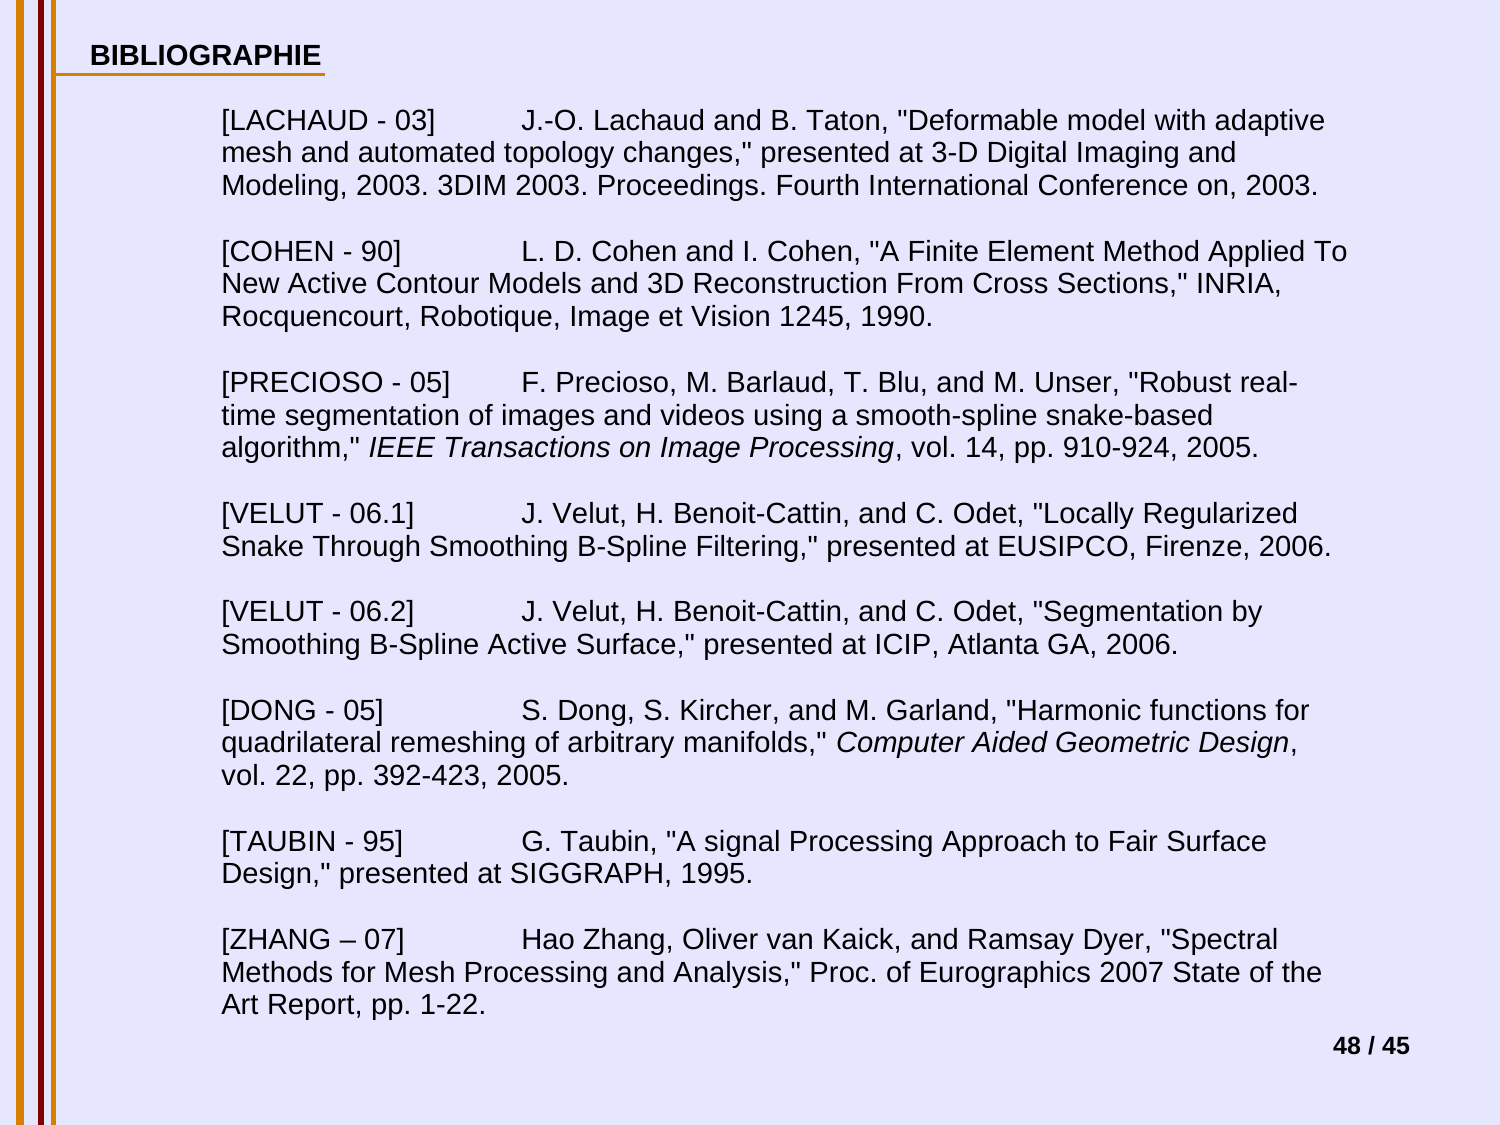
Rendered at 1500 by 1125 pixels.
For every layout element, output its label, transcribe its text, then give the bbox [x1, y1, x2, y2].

text_box [LACHAUD - 03] J.-O. Lachaud and B. Taton, "Deformable model with adaptive mesh and automated topology changes," presented at 3-D Digital Imaging and Modeling, 2003. 3DIM 2003. Proceedings. Fourth International Conference on, 2003. [COHEN - 90] L. D. Cohen and I. Cohen, "A Finite Element Method Applied To New Active Contour Models and 3D Reconstruction From Cross Sections," INRIA, Rocquencourt, Robotique, Image et Vision 1245, 1990. [PRECIOSO - 05] F. Precioso, M. Barlaud, T. Blu, and M. Unser, "Robust real-time segmentation of images and videos using a smooth-spline snake-based algorithm," IEEE Transactions on Image Processing, vol. 14, pp. 910-924, 2005. [VELUT - 06.1] J. Velut, H. Benoit-Cattin, and C. Odet, "Locally Regularized Snake Through Smoothing B-Spline Filtering," presented at EUSIPCO, Firenze, 2006. [VELUT - 06.2] J. Velut, H. Benoit-Cattin, and C. Odet, "Segmentation by Smoothing B-Spline Active Surface," presented at ICIP, Atlanta GA, 2006. [DONG - 05] S. Dong, S. Kircher, and M. Garland, "Harmonic functions for quadrilateral remeshing of arbitrary manifolds," Computer Aided Geometric Design, vol. 22, pp. 392-423, 2005. [TAUBIN - 95] G. Taubin, "A signal Processing Approach to Fair Surface Design," presented at SIGGRAPH, 1995. [ZHANG – 07] Hao Zhang, Oliver van Kaick, and Ramsay Dyer, "Spectral Methods for Mesh Processing and Analysis," Proc. of Eurographics 2007 State of the Art Report, pp. 1-22. [206, 95, 1365, 1030]
title BIBLIOGRAPHIE [74, 31, 857, 80]
